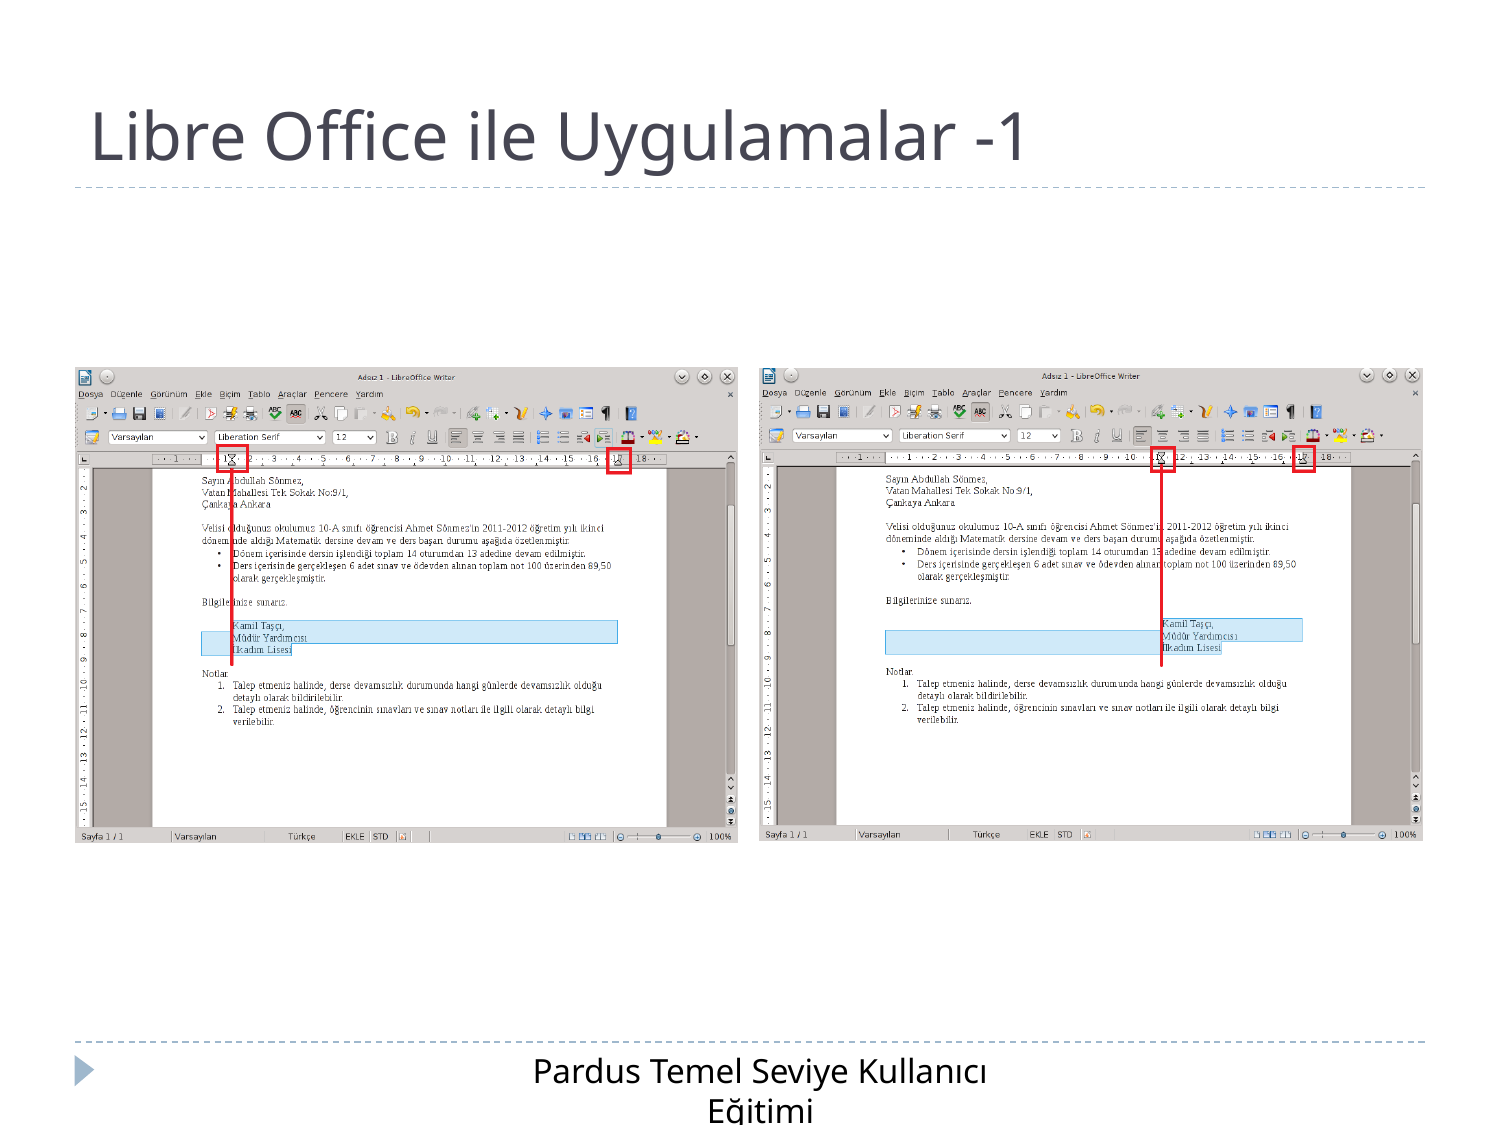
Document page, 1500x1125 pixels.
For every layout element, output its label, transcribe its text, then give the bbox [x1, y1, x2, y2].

picture [759, 368, 1423, 841]
picture [75, 367, 738, 843]
title Libre Office ile Uygulamalar -1 [75, 37, 1425, 188]
